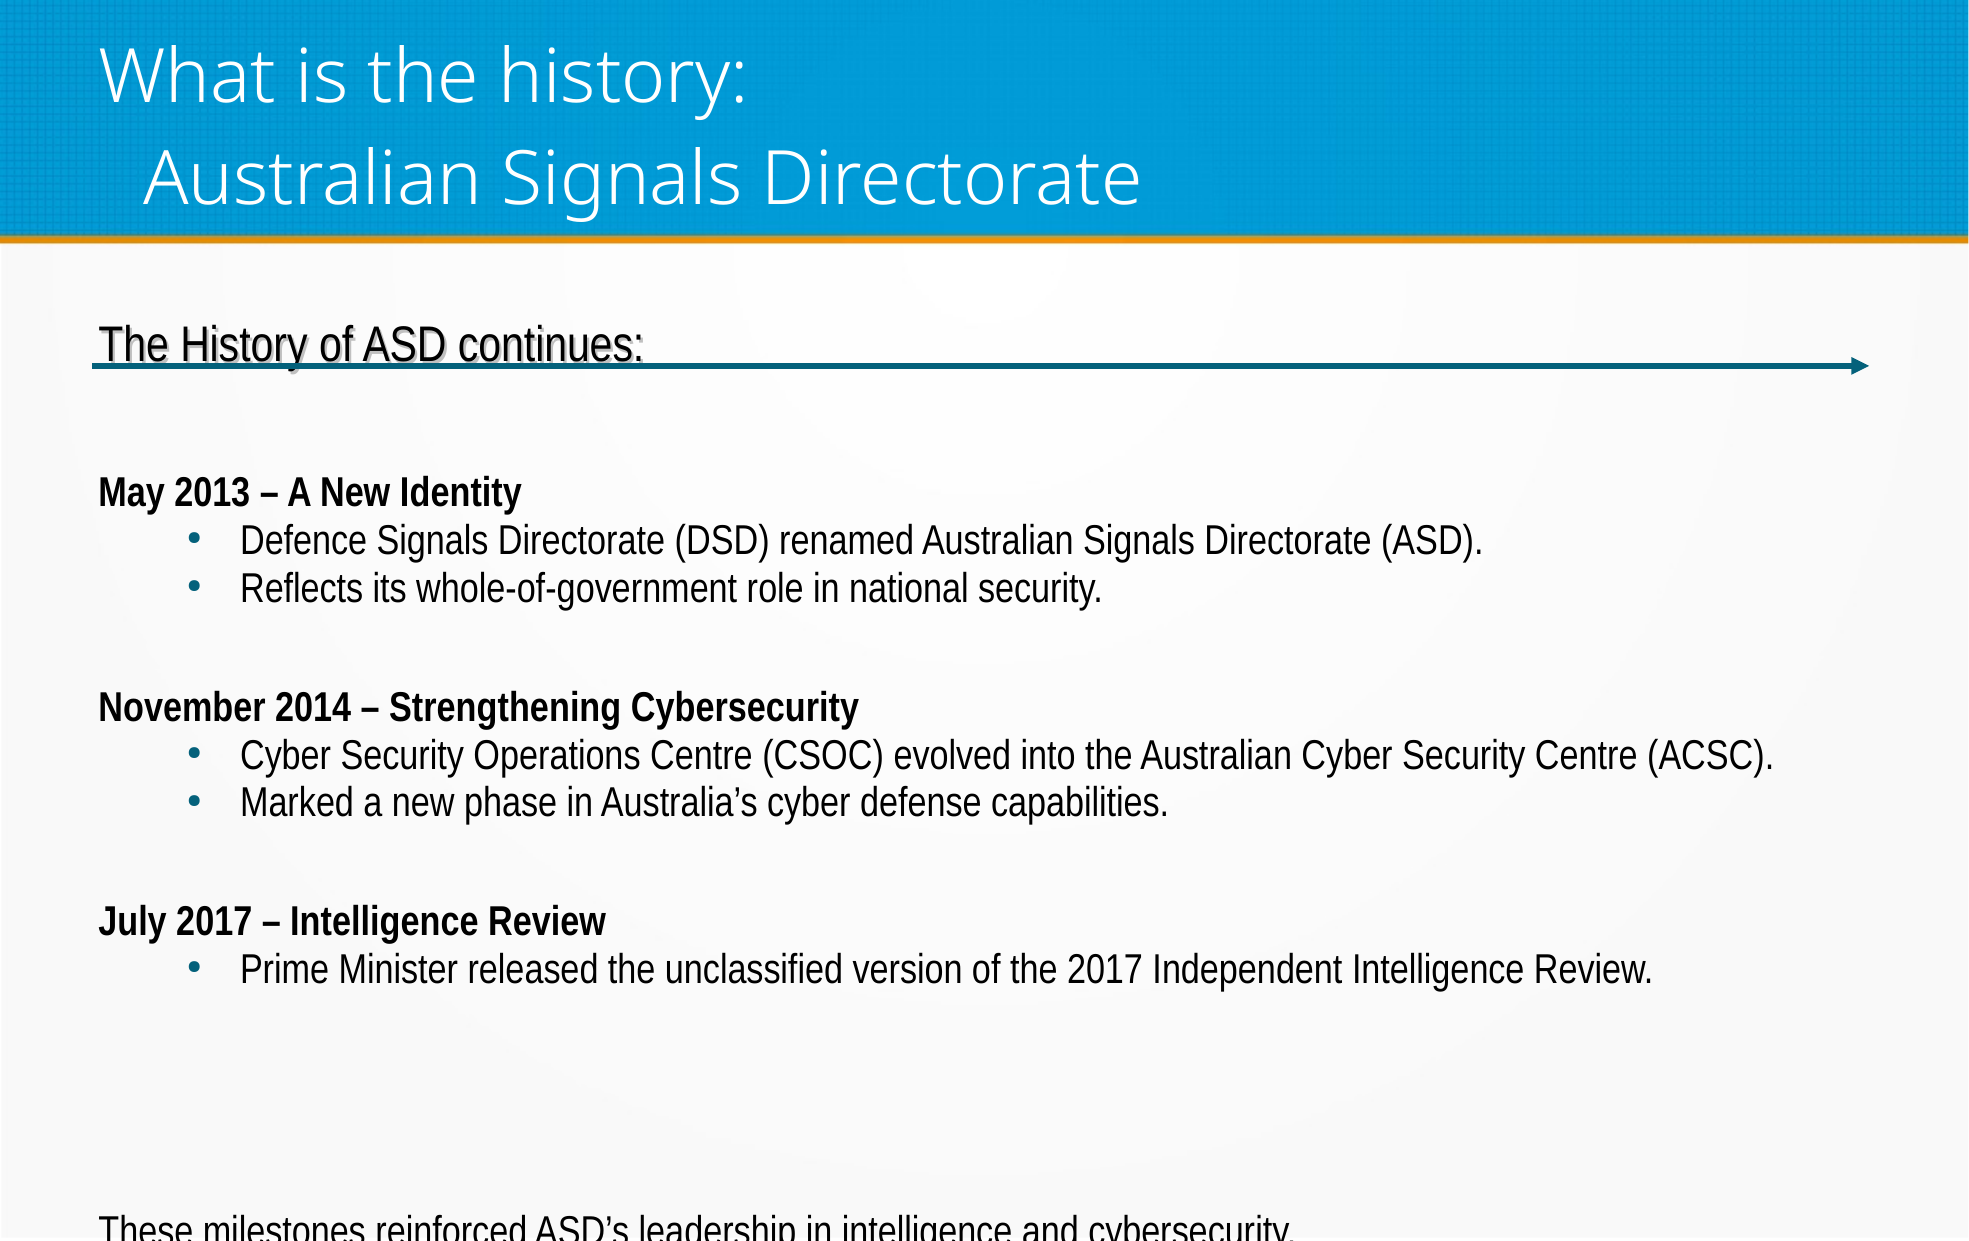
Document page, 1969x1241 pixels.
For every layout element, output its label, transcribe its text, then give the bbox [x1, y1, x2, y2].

picture [1064, 1225, 1073, 1241]
picture [493, 1225, 503, 1232]
picture [707, 1225, 717, 1232]
picture [418, 1225, 427, 1241]
picture [1026, 1234, 1034, 1241]
picture [755, 1225, 764, 1241]
picture [854, 1225, 863, 1241]
picture [962, 1225, 971, 1241]
picture [142, 1225, 152, 1232]
picture [650, 1225, 660, 1232]
picture [818, 1225, 827, 1241]
picture [1192, 1225, 1202, 1232]
picture [541, 1219, 550, 1234]
picture [513, 1225, 522, 1241]
picture [942, 1225, 952, 1232]
picture [689, 1225, 698, 1241]
picture [670, 1234, 678, 1241]
picture [1145, 1225, 1155, 1232]
list The History of ASD continues: May 2013 – A New Identity Defence Signals Directorate (DSD) renamed Australian Signals Directorate (ASD). Reflects its whole-of-government role in national security. November 2014 – Strengthening Cybersecurity Cyber Security Operations Centre (CSOC) evolved into the Australian Cyber Security Centre (ACSC). Marked a new phase in Australia’s cyber defense capabilities. July 2017 – Intelligence Review Prime Minister released the unclassified version of the 2017 Independent Intelligence Review. These milestones reinforced ASD’s leadership in intelligence and cybersecurity. [98, 315, 1861, 363]
title What is the history: Australian Signals Directorate [98, 19, 1870, 227]
picture [218, 1225, 225, 1241]
picture [178, 1225, 188, 1232]
picture [881, 1225, 891, 1232]
picture [296, 1225, 305, 1241]
picture [446, 1225, 455, 1241]
picture [124, 1225, 133, 1241]
picture [924, 1225, 933, 1241]
picture [1045, 1225, 1054, 1241]
picture [539, 1237, 552, 1241]
picture [315, 1225, 324, 1241]
picture [0, 233, 1969, 1241]
picture [1127, 1225, 1136, 1241]
picture [390, 1225, 400, 1232]
picture [333, 1225, 343, 1232]
picture [586, 1219, 600, 1241]
picture [207, 1225, 215, 1241]
list The History of ASD continues: May 2013 – A New Identity Defence Signals Directorate (DSD) renamed Australian Signals Directorate (ASD). Reflects its whole-of-government role in national security. November 2014 – Strengthening Cybersecurity Cyber Security Operations Centre (CSOC) evolved into the Australian Cyber Security Centre (ACSC). Marked a new phase in Australia’s cyber defense capabilities. July 2017 – Intelligence Review Prime Minister released the unclassified version of the 2017 Independent Intelligence Review. These milestones reinforced ASD’s leadership in intelligence and cybersecurity. [98, 369, 1861, 1141]
picture [782, 1225, 791, 1241]
picture [997, 1225, 1007, 1232]
picture [250, 1225, 260, 1232]
